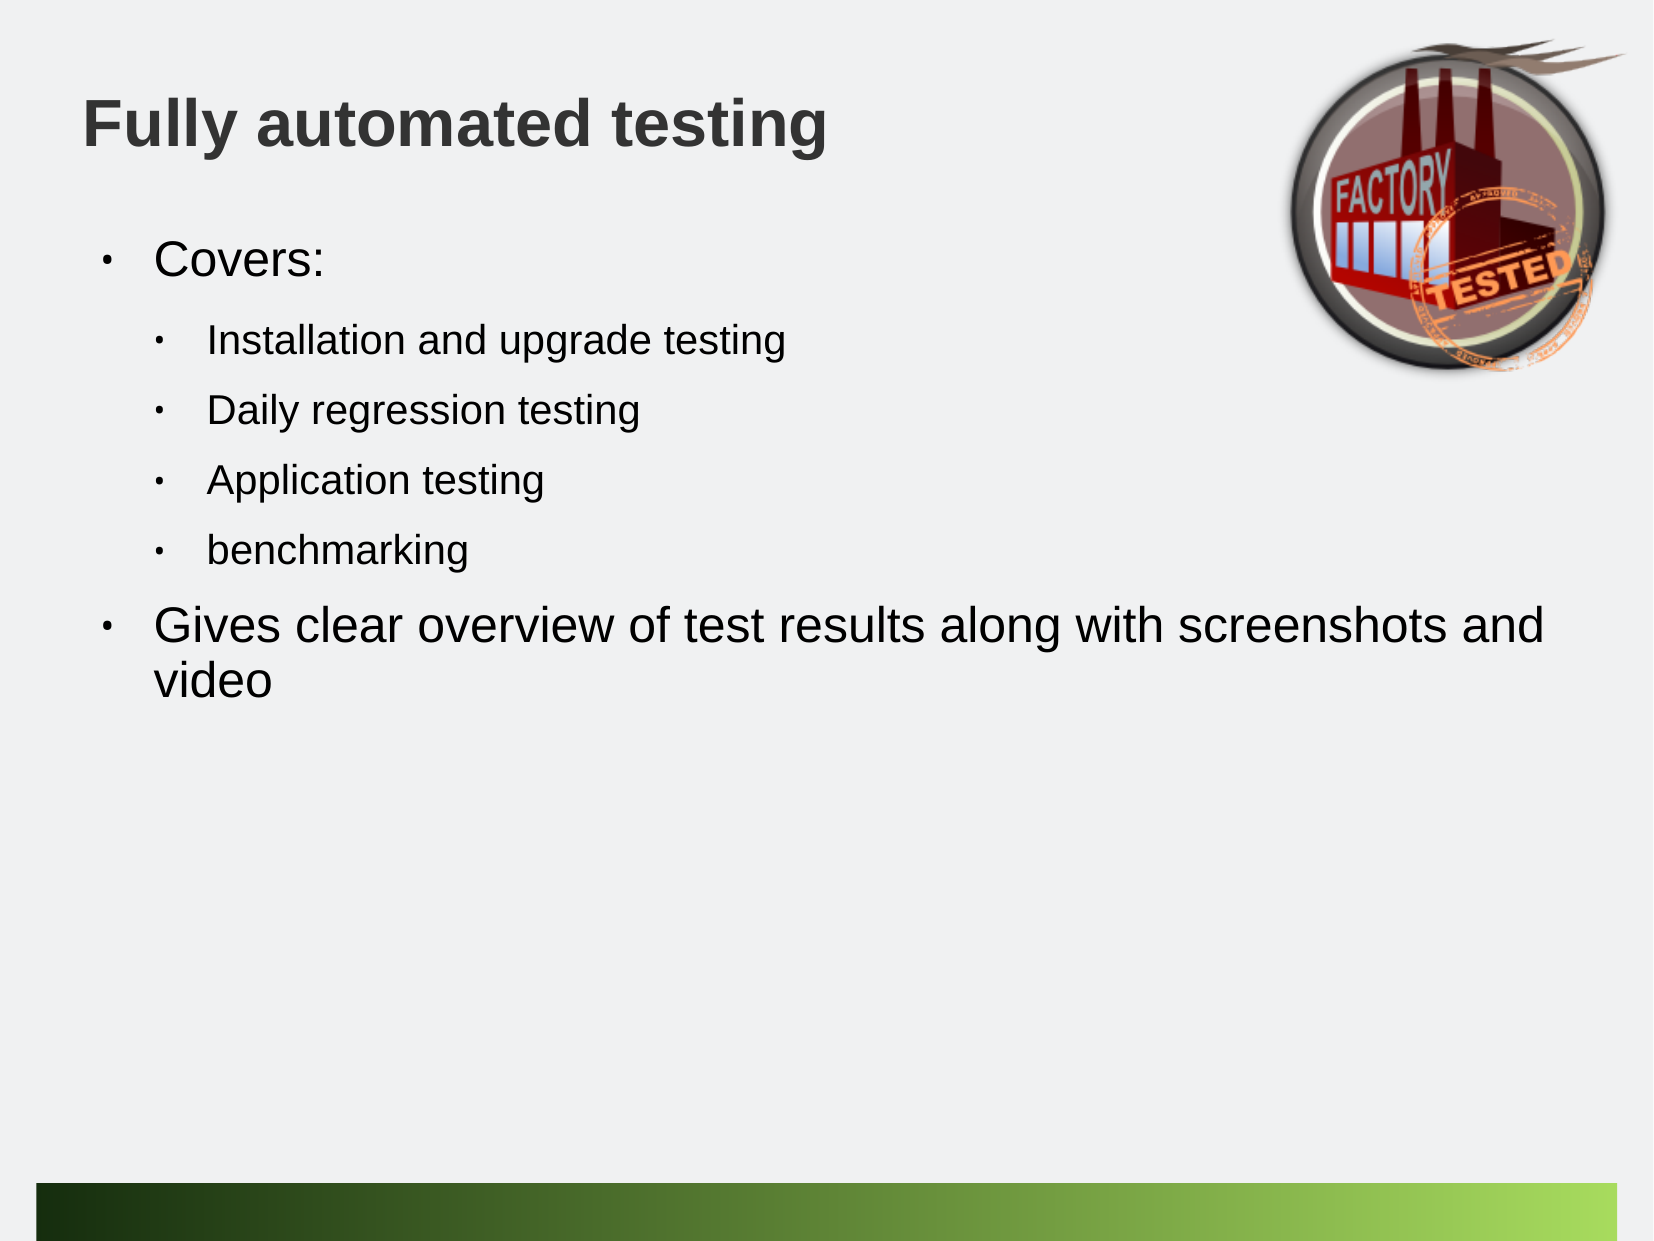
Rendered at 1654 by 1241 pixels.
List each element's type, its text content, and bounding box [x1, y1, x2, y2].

picture [0, 0, 1654, 1241]
title Fully automated testing [82, 49, 1274, 198]
list Covers: Installation and upgrade testing Daily regression testing Application testing benchmarking Gives clear overview of test results along with screenshots and video [82, 231, 1571, 1050]
